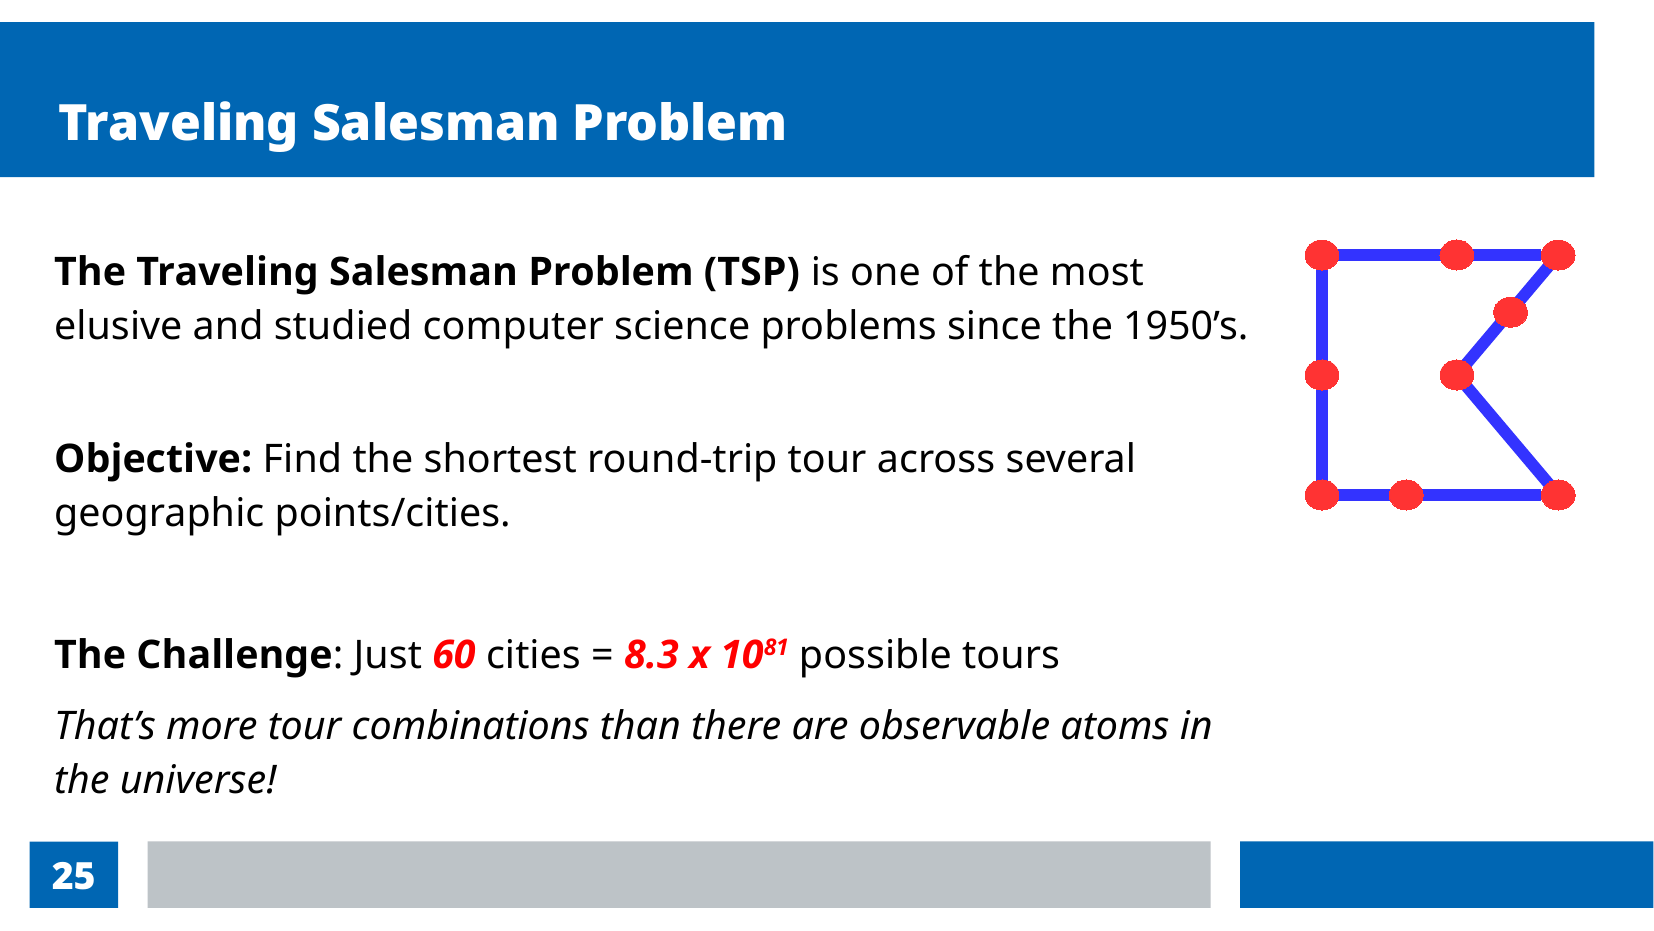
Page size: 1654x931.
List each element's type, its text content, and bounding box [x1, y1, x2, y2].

title Traveling Salesman Problem [59, 44, 1595, 156]
text_box [1305, 359, 1339, 391]
text_box [1305, 479, 1339, 511]
text_box [1389, 479, 1424, 511]
text_box [1493, 297, 1528, 328]
list The Traveling Salesman Problem (TSP) is one of the most elusive and studied computer science problems since the 1950’s. Objective: Find the shortest round-trip tour across several geographic points/cities. The Challenge: Just 60 cities = 8.3 x 1081 possible tours That’s more tour combinations than there are observable atoms in the universe! [54, 243, 1261, 820]
text_box [1440, 359, 1474, 391]
text_box [1305, 240, 1339, 271]
text_box [1541, 240, 1576, 271]
text_box [1541, 479, 1576, 511]
text_box [1439, 239, 1474, 271]
